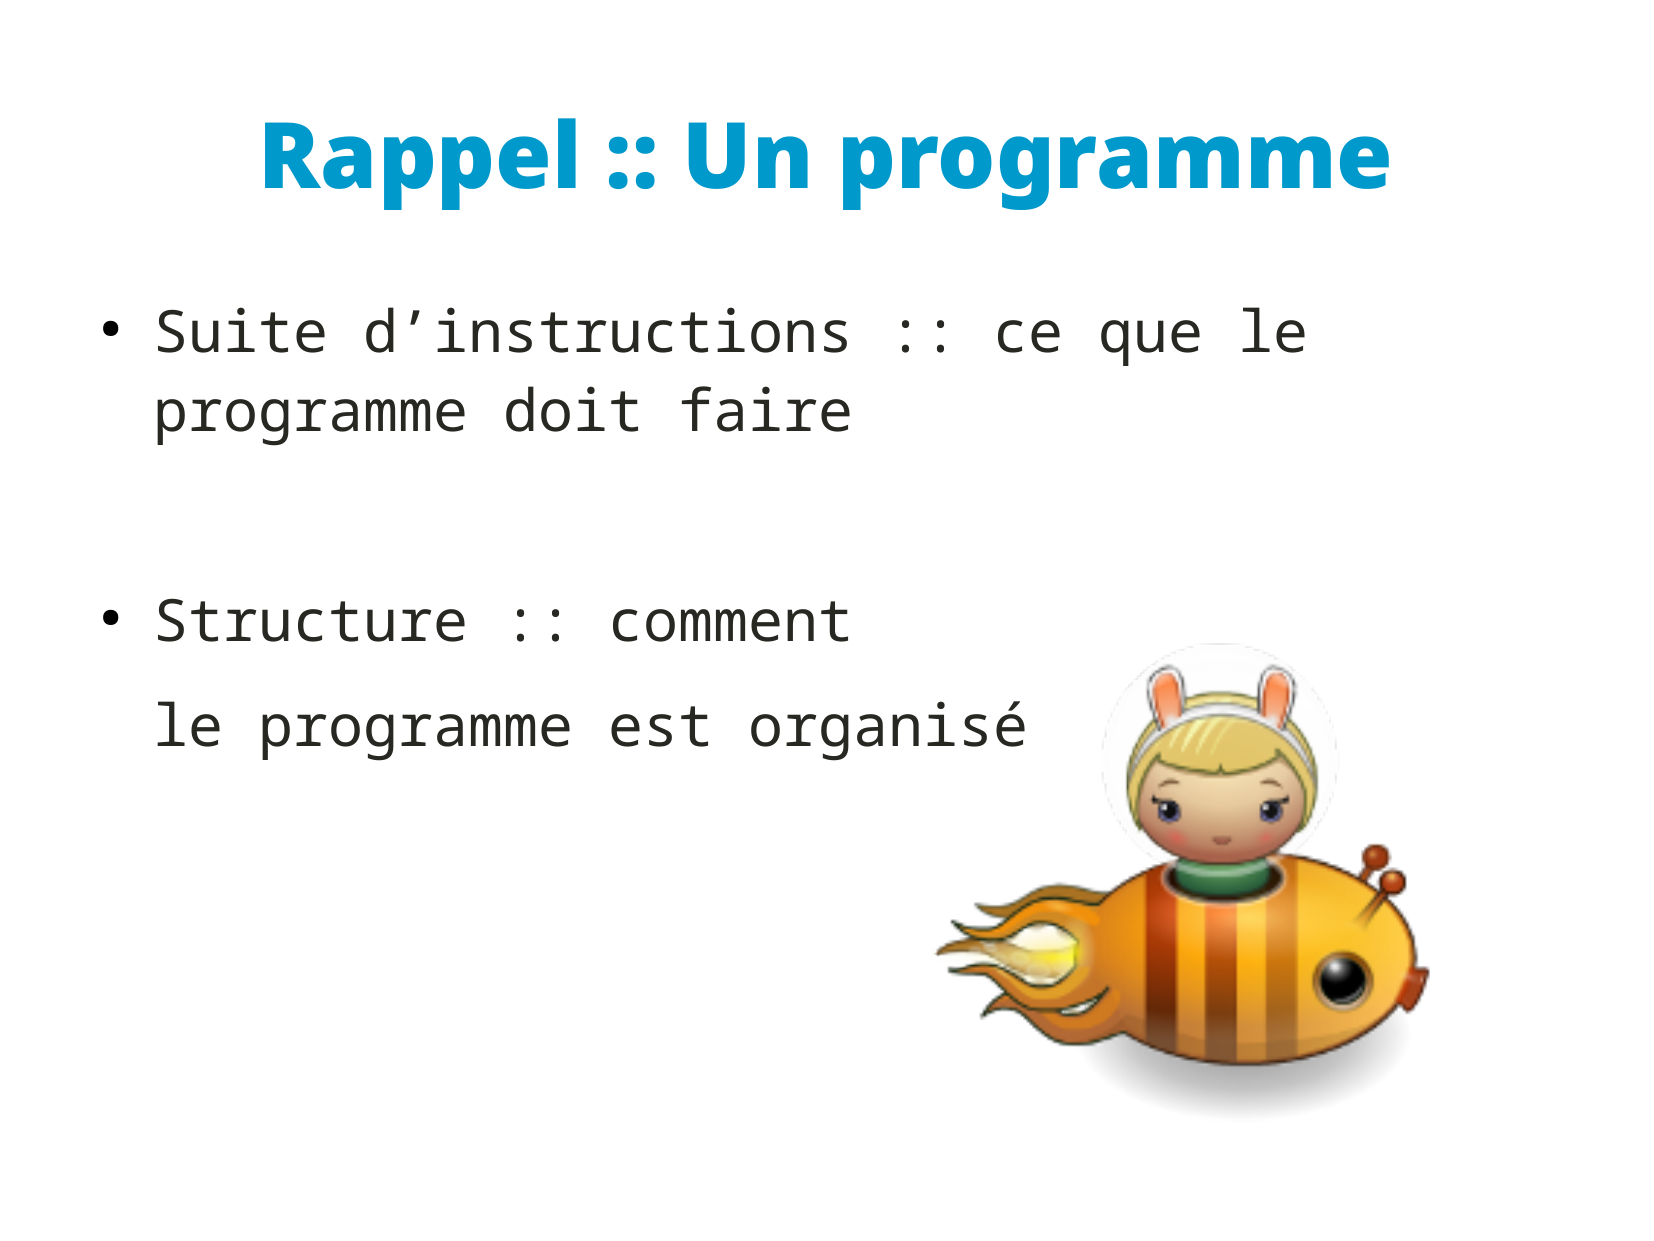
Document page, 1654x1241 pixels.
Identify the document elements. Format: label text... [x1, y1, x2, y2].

picture [923, 613, 1465, 1123]
title Rappel :: Un programme [82, 49, 1571, 257]
list Suite d’instructions :: ce que le programme doit faire Structure :: comment le programme est organisé [82, 290, 1571, 1010]
